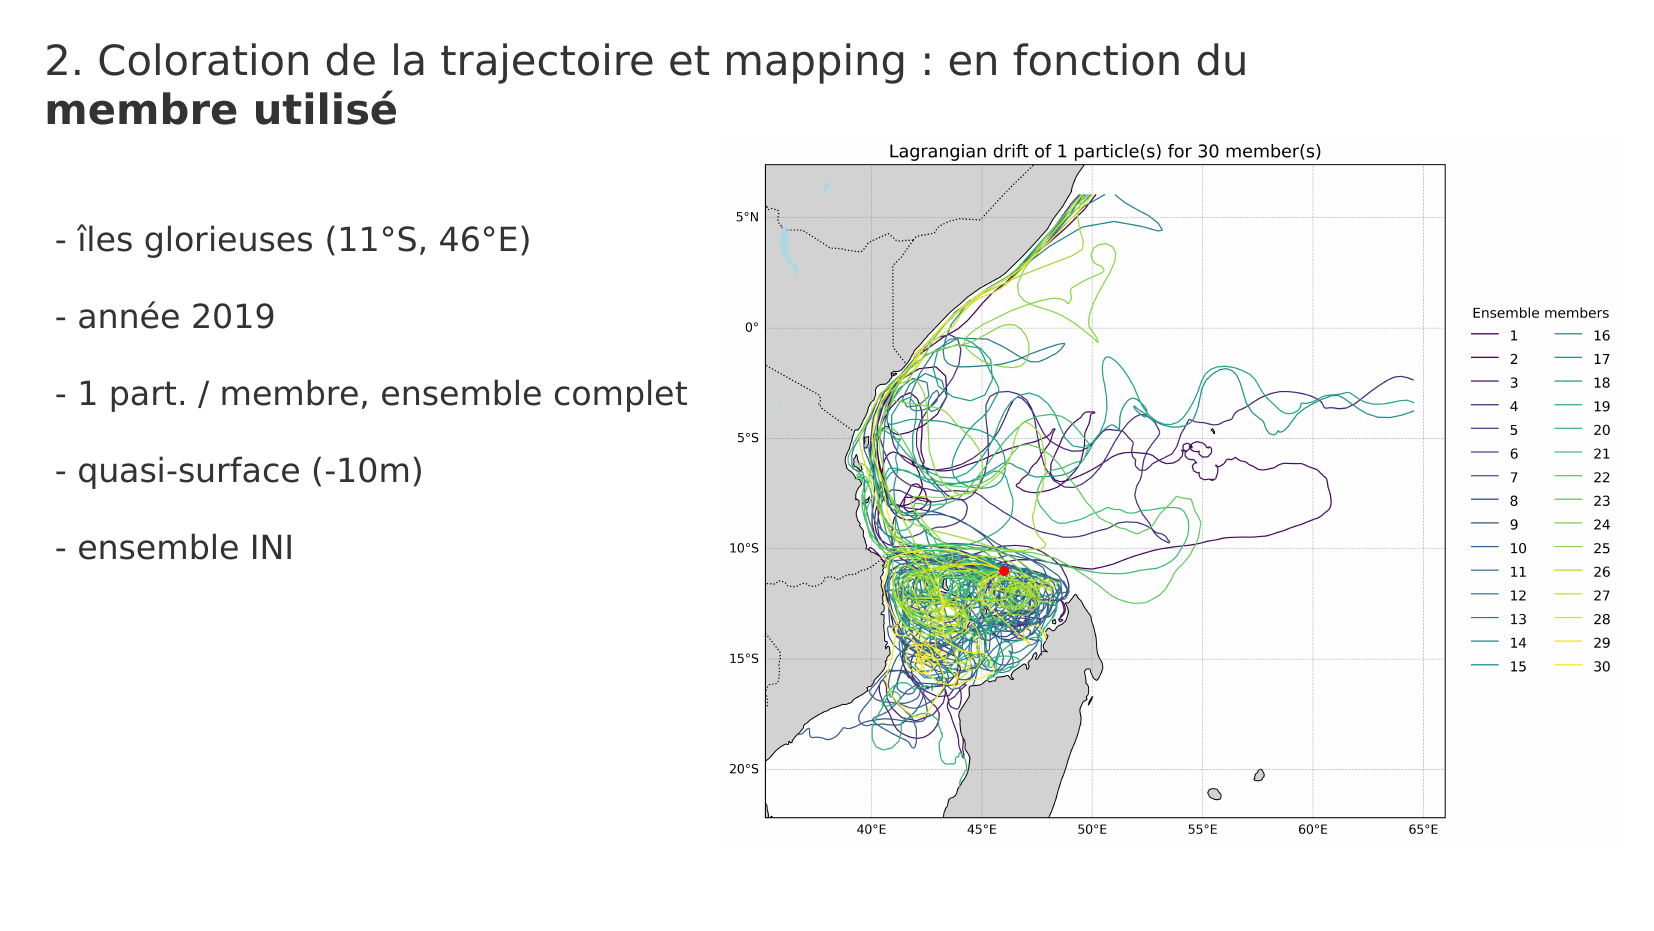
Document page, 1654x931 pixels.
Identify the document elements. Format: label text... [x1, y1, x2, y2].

picture [720, 135, 1625, 845]
text_box 2. Coloration de la trajectoire et mapping : en fonction du membre utilisé - îles glorieuses (11°S, 46°E) - année 2019 - 1 part. / membre, ensemble complet - quasi-surface (-10m) - ensemble INI [29, 29, 1418, 575]
